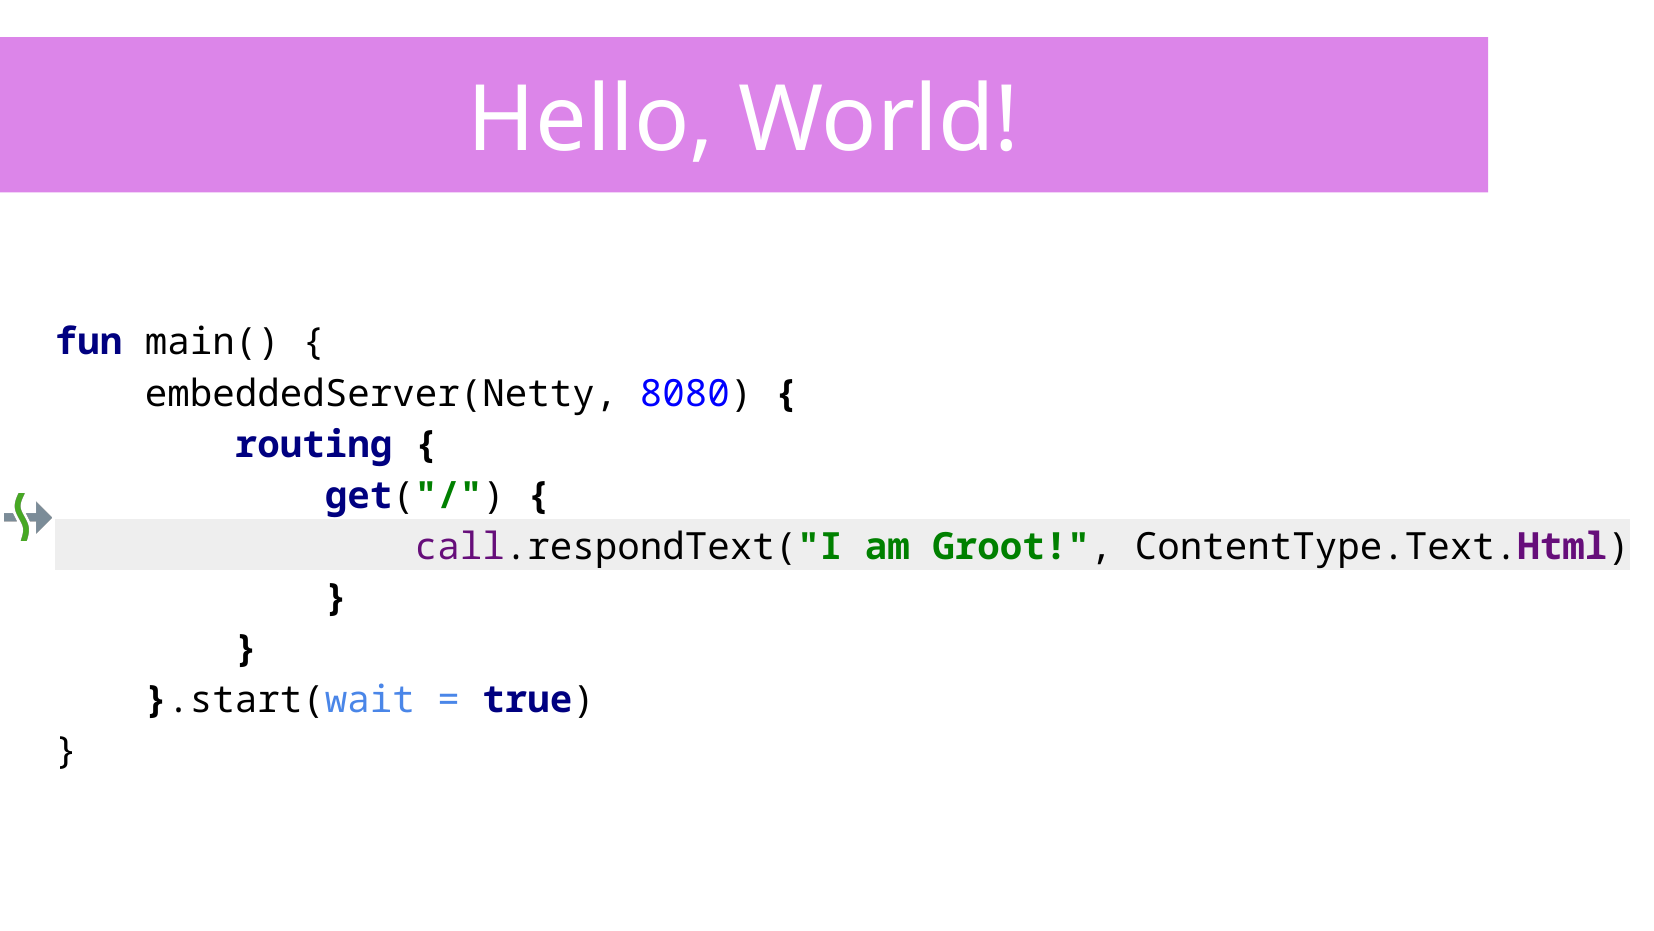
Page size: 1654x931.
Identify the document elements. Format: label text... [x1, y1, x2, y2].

text_box fun main() { embeddedServer(Netty, 8080) { routing { get("/") { call.respondText("I am Groot!", ContentType.Text.Html) } } }.start(wait = true) } [40, 307, 1645, 728]
picture [4, 493, 52, 541]
title Hello, World! [0, 37, 1489, 193]
